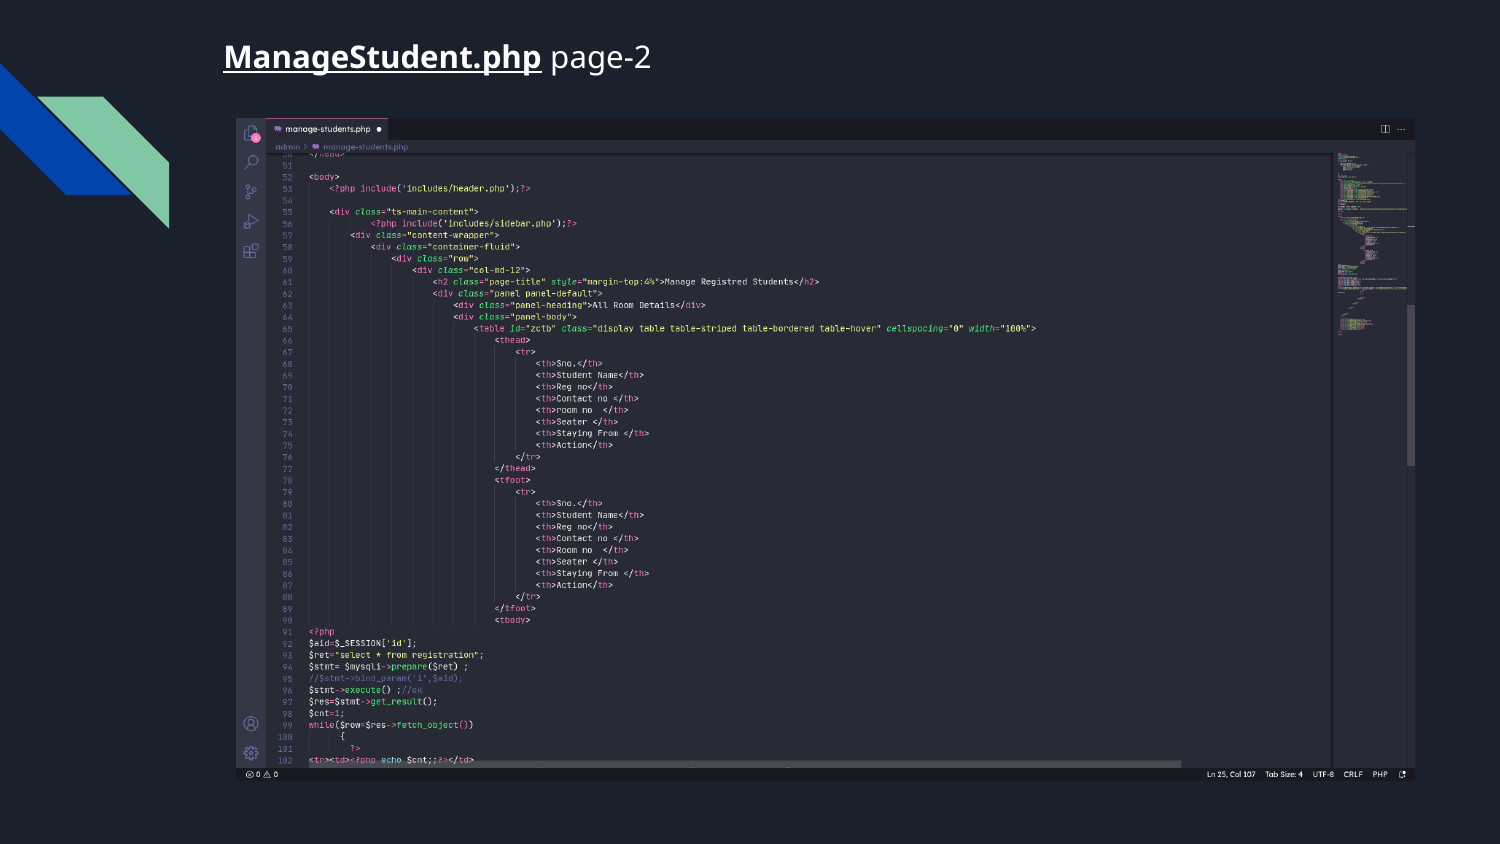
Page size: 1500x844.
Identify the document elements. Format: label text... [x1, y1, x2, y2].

picture [236, 118, 1415, 781]
text_box ManageStudent.php page-2 [208, 29, 761, 84]
